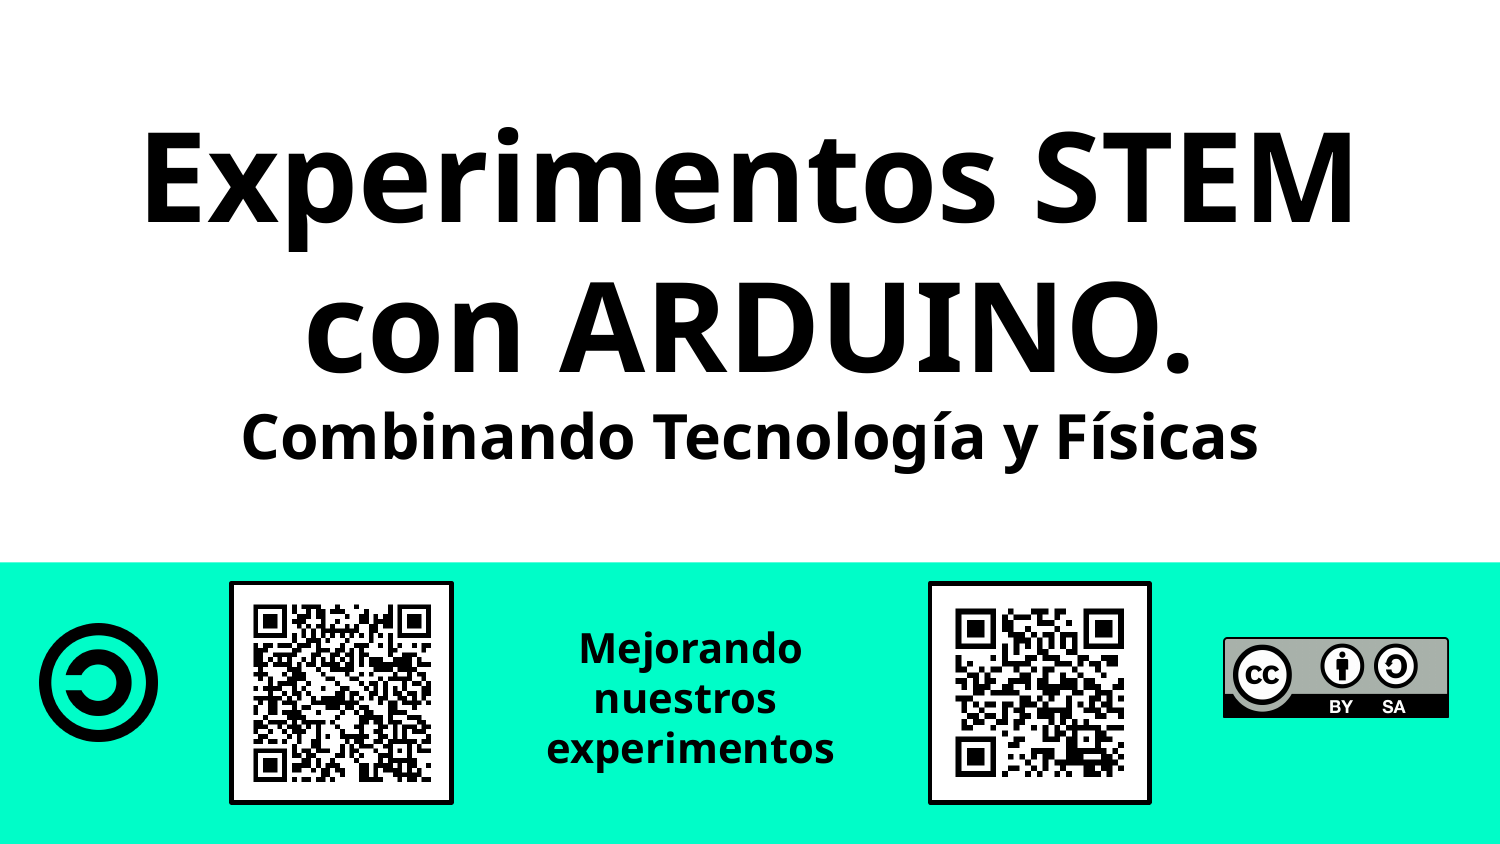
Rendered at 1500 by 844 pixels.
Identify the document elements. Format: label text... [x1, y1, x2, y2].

picture [39, 623, 158, 742]
text_box Mejorando nuestros experimentos [525, 606, 856, 759]
title Experimentos STEM con ARDUINO. Combinando Tecnología y Físicas [51, 64, 1449, 506]
picture [932, 585, 1147, 800]
picture [234, 585, 450, 801]
picture [1223, 637, 1449, 728]
